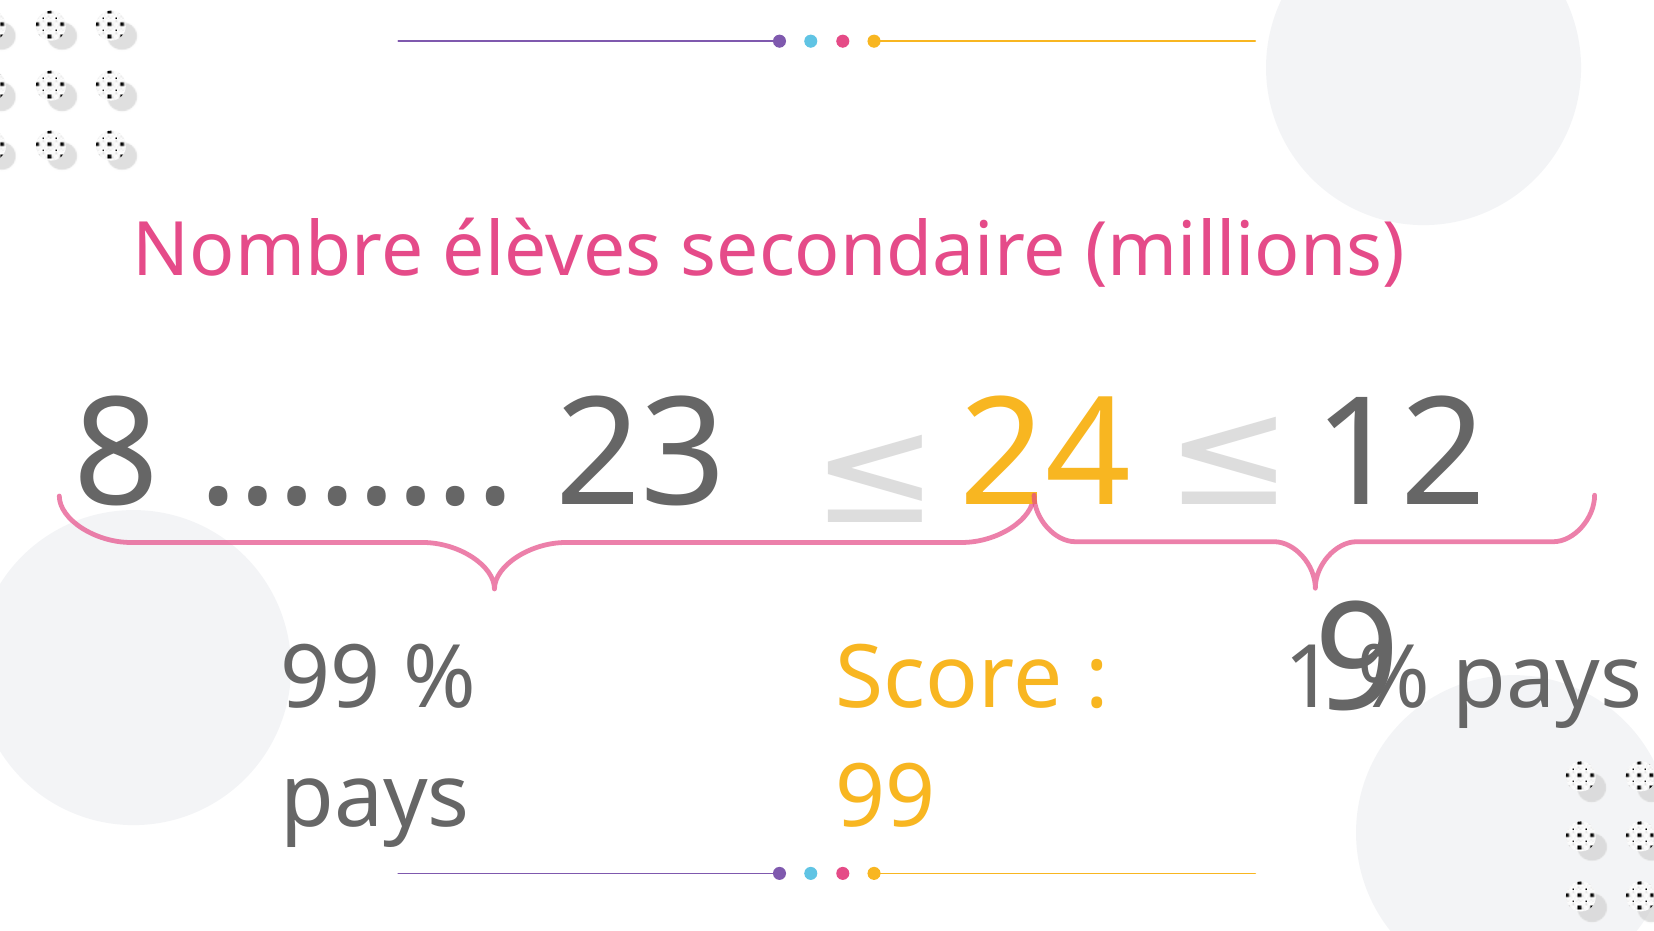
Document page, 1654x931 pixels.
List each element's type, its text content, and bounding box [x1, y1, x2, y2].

text_box ≤ [1151, 337, 1329, 532]
text_box [772, 866, 787, 880]
text_box Nombre élèves secondaire (millions) [118, 188, 1625, 278]
picture [35, 130, 67, 161]
picture [1625, 761, 1654, 792]
picture [1565, 821, 1596, 852]
picture [1565, 881, 1596, 912]
picture [0, 133, 7, 158]
text_box ≤ [797, 354, 974, 549]
text_box 129 [1299, 337, 1565, 544]
picture [1565, 761, 1596, 792]
picture [95, 10, 126, 41]
text_box [867, 34, 881, 48]
text_box 99 % pays [265, 606, 650, 709]
text_box [836, 866, 850, 880]
picture [35, 10, 66, 41]
picture [0, 13, 6, 38]
picture [0, 73, 6, 98]
picture [95, 130, 127, 161]
text_box 8 …….. 23 [59, 336, 798, 532]
picture [95, 70, 126, 101]
text_box 24 [944, 336, 1152, 532]
picture [1625, 881, 1654, 912]
text_box Score : 99 [820, 606, 1205, 709]
text_box [804, 34, 818, 48]
text_box [804, 866, 818, 880]
text_box 1 % pays [1269, 606, 1654, 709]
picture [35, 70, 66, 101]
text_box [772, 34, 787, 48]
text_box [836, 34, 850, 48]
picture [1625, 821, 1654, 852]
text_box [867, 866, 881, 880]
